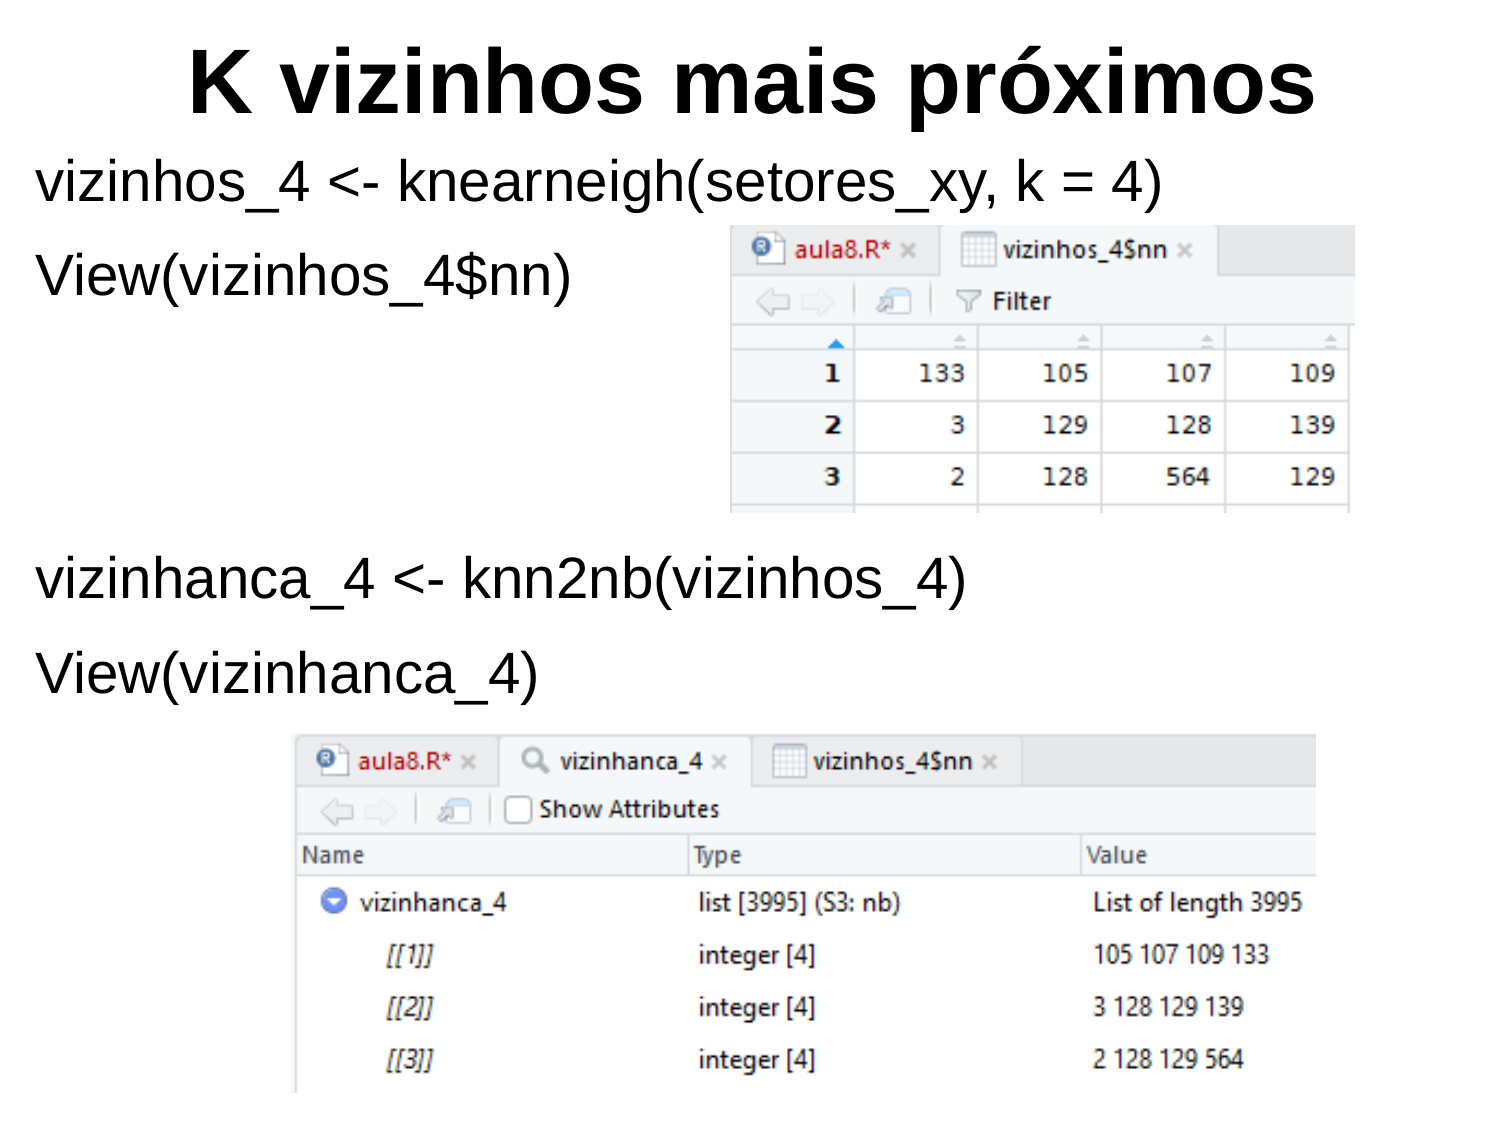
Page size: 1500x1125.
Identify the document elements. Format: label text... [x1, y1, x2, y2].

list vizinhos_4 <- knearneigh(setores_xy, k = 4) View(vizinhos_4$nn) vizinhanca_4 <- knn2nb(vizinhos_4) View(vizinhanca_4) [35, 148, 1456, 863]
title K vizinhos mais próximos [35, 15, 1472, 149]
picture [291, 733, 1316, 1094]
picture [730, 225, 1355, 513]
